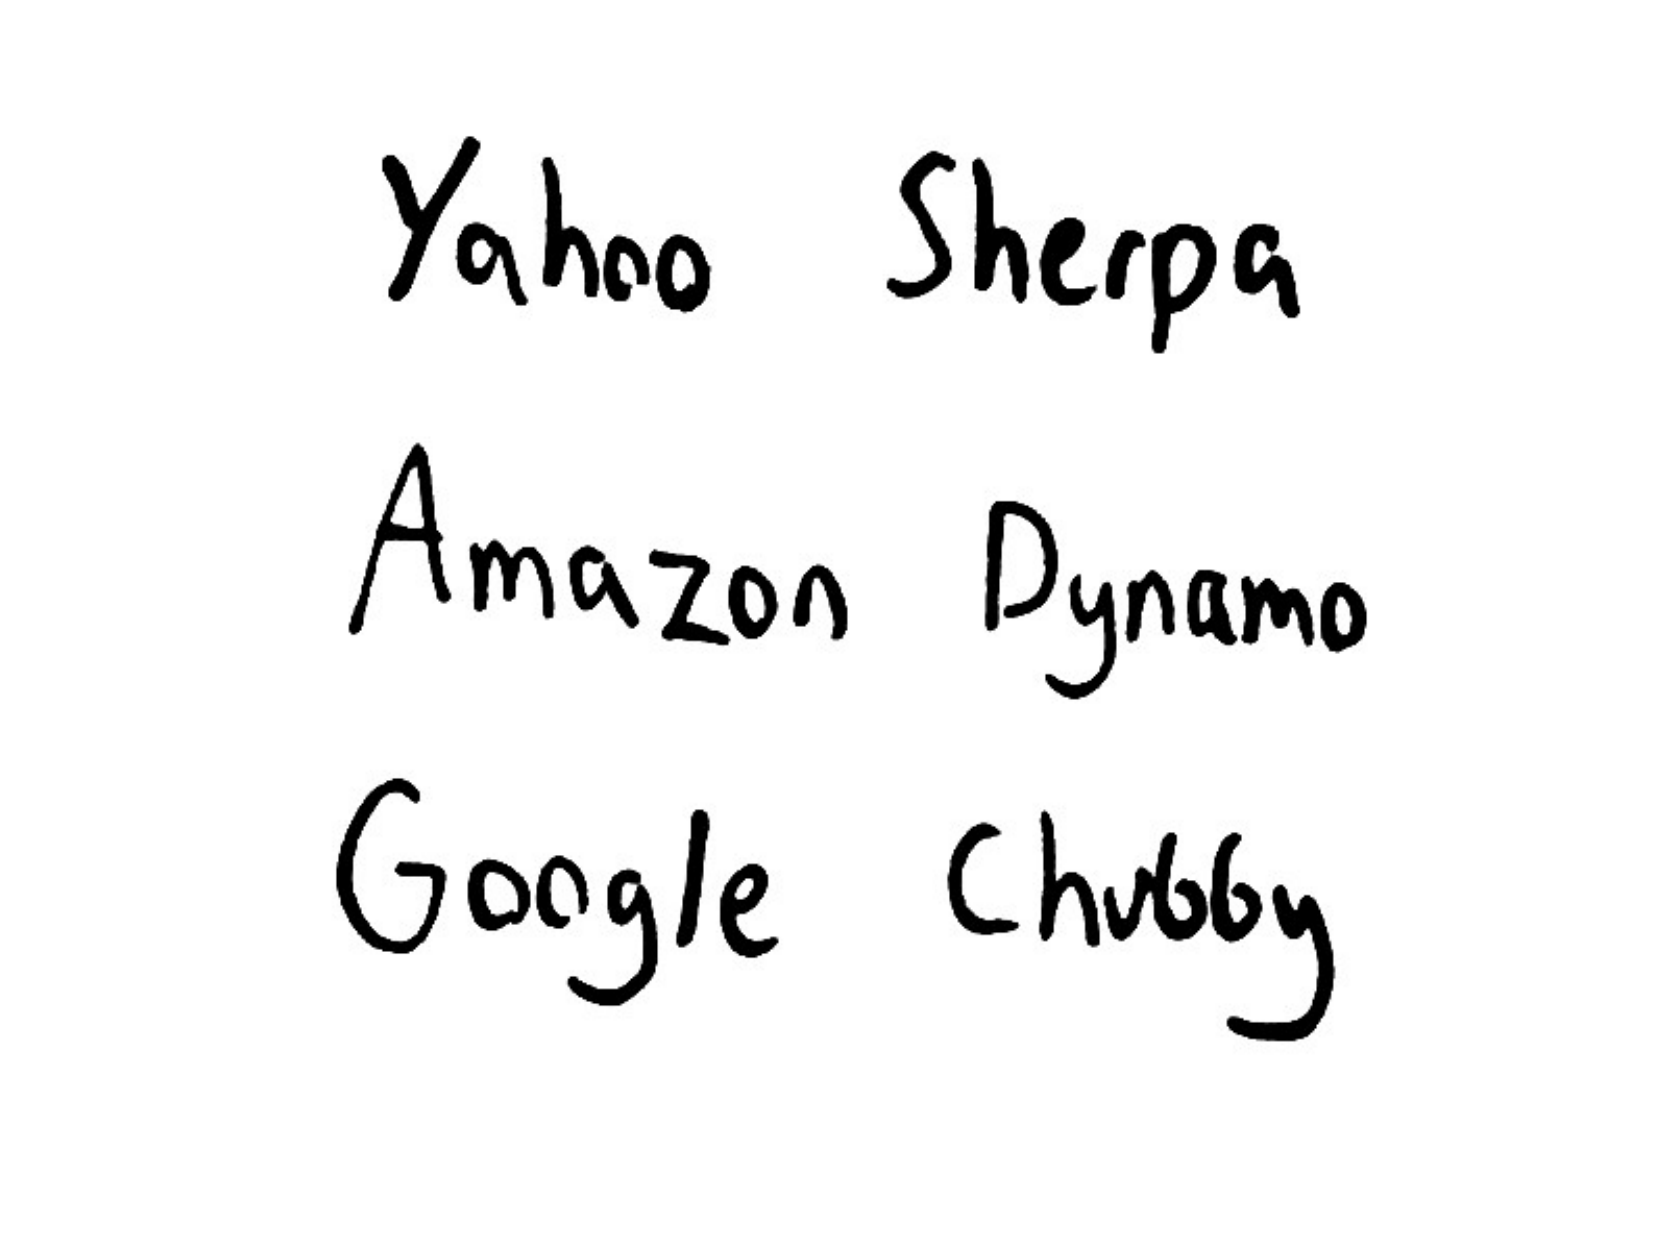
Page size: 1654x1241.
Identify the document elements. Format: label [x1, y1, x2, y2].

picture [216, 87, 1486, 1126]
